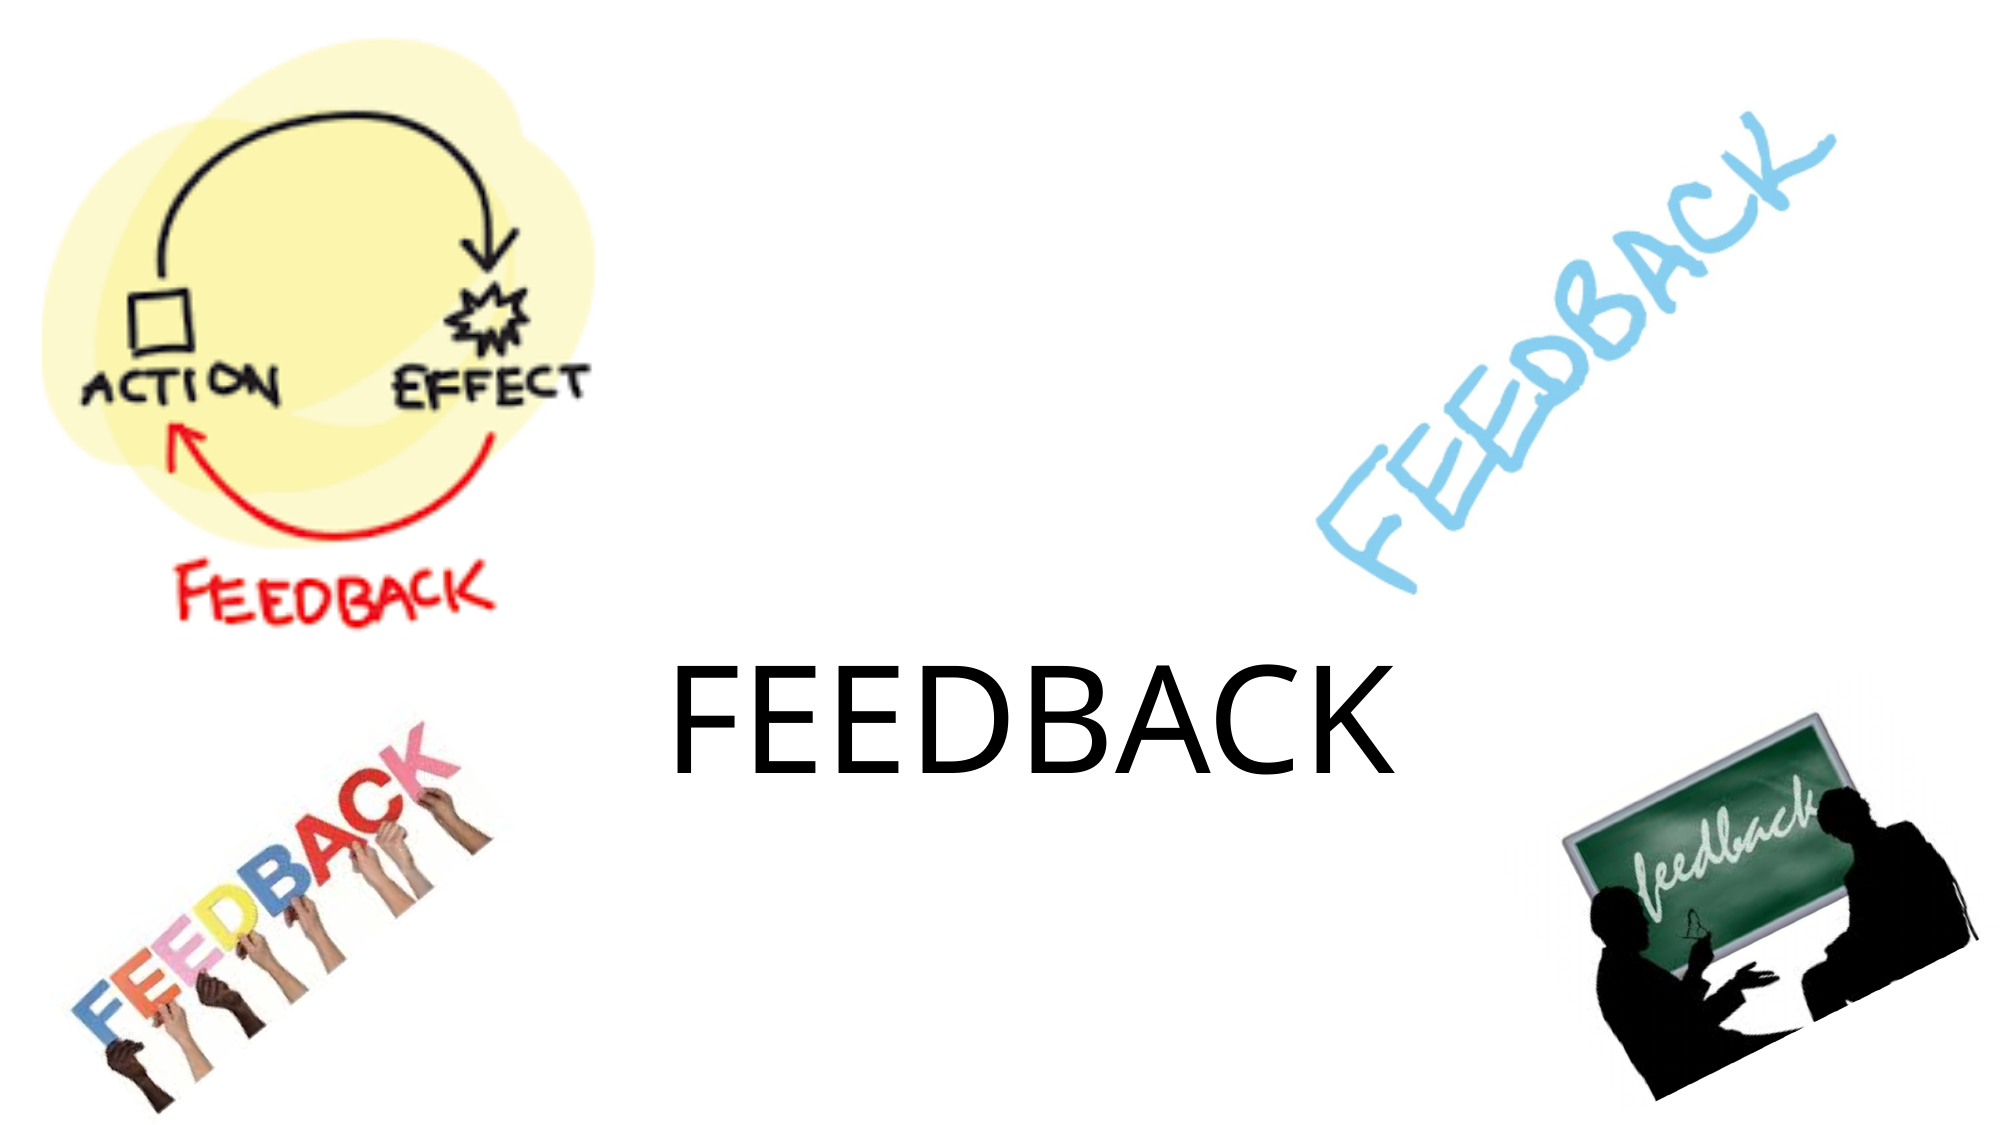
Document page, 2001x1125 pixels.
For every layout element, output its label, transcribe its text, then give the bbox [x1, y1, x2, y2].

picture [42, 36, 648, 653]
picture [1237, 0, 1905, 653]
picture [42, 690, 518, 1125]
subtitle FEEDBACK [279, 636, 1780, 908]
picture [1494, 665, 2000, 1117]
